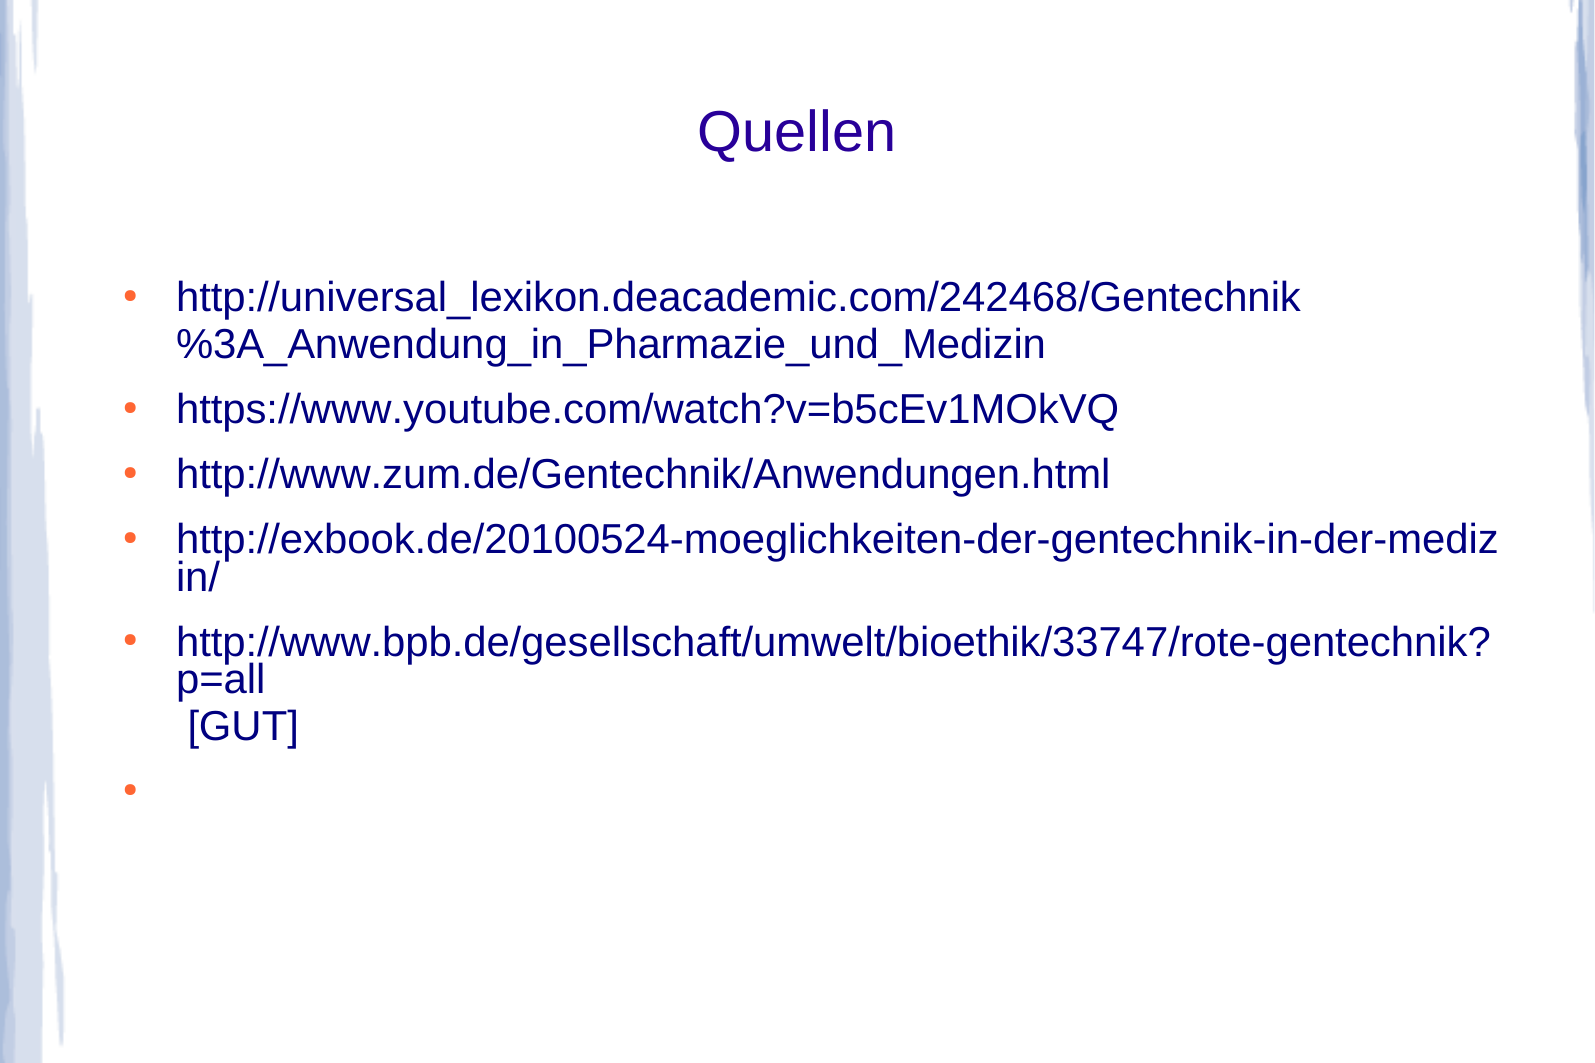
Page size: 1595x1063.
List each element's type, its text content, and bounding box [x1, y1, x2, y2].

picture [0, 0, 1595, 1063]
list http://universal_lexikon.deacademic.com/242468/Gentechnik%3A_Anwendung_in_Pharmazie_und_Medizin https://www.youtube.com/watch?v=b5cEv1MOkVQ http://www.zum.de/Gentechnik/Anwendungen.html http://exbook.de/20100524-moeglichkeiten-der-gentechnik-in-der-medizin/ http://www.bpb.de/gesellschaft/umwelt/bioethik/33747/rote-gentechnik?p=all [GUT] [105, 274, 1506, 857]
title Quellen [79, 42, 1515, 220]
